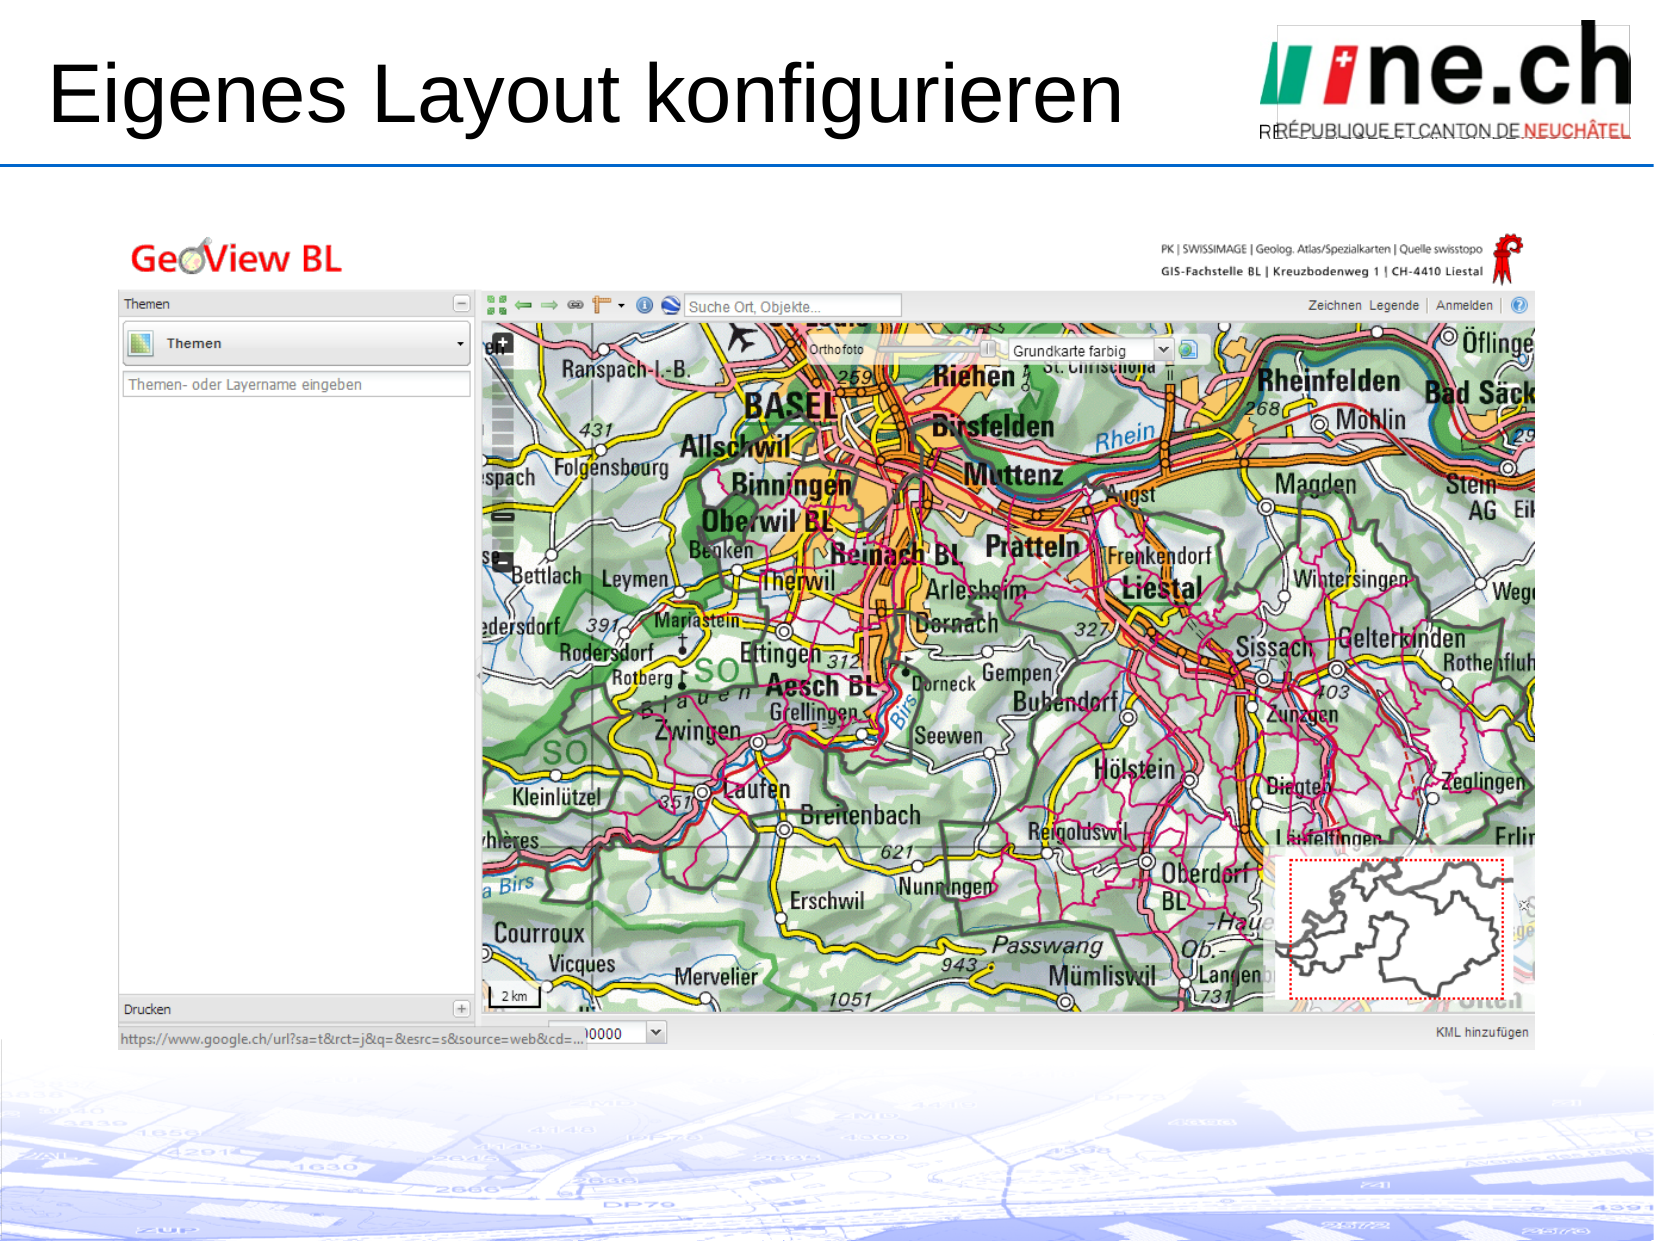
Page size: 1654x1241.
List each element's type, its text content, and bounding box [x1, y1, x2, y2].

picture [1536, 24, 1631, 139]
title Eigenes Layout konfigurieren [47, 0, 1536, 198]
picture [0, 230, 1654, 1241]
